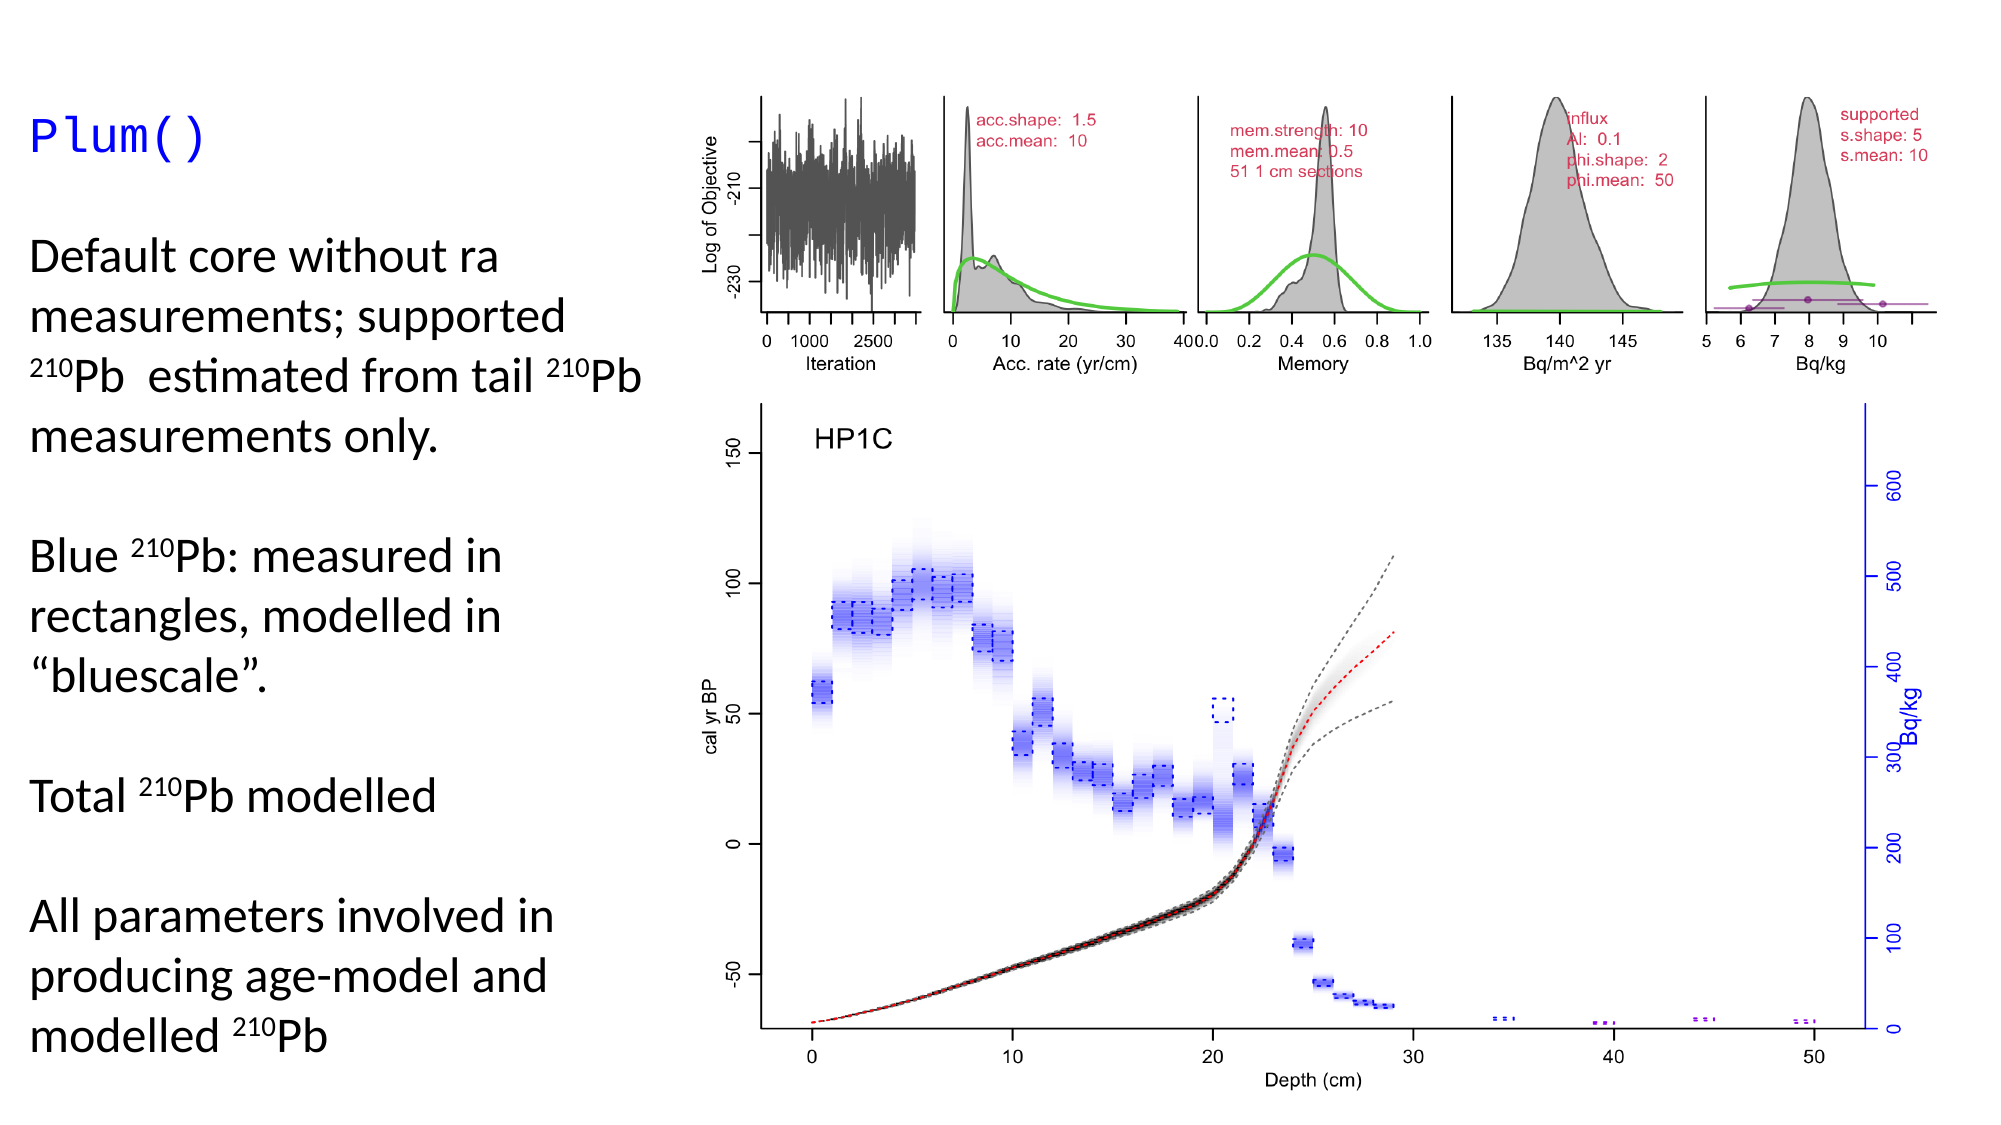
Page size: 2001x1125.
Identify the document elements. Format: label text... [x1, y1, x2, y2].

text_box Plum() Default core without ra measurements; supported 210Pb estimated from tail 210Pb measurements only. Blue 210Pb: measured in rectangles, modelled in “bluescale”. Total 210Pb modelled All parameters involved in producing age-model and modelled 210Pb [14, 95, 658, 1071]
picture [690, 74, 1959, 1097]
